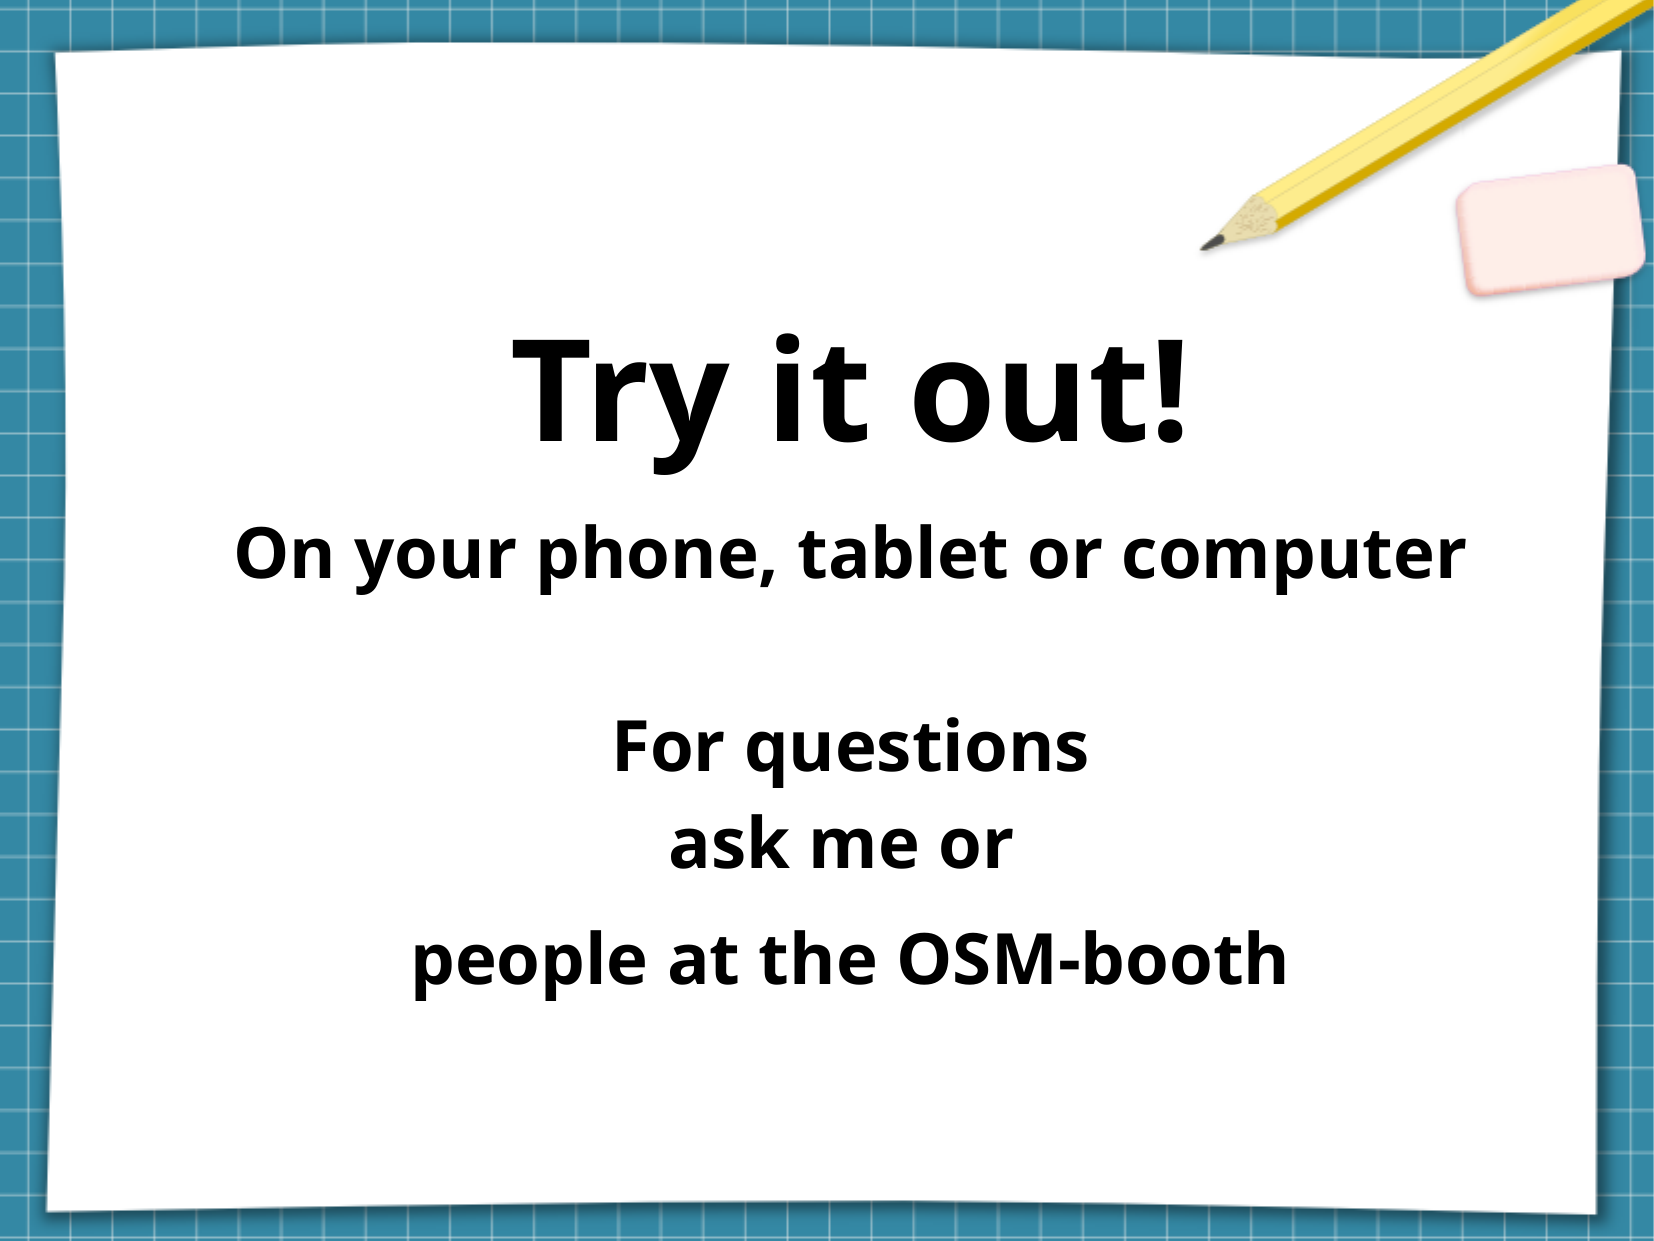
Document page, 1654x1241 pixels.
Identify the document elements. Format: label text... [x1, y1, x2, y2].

picture [0, 0, 1654, 1241]
list Try it out! On your phone, tablet or computer For questions ask me or people at the OSM-booth [82, 290, 1571, 1010]
